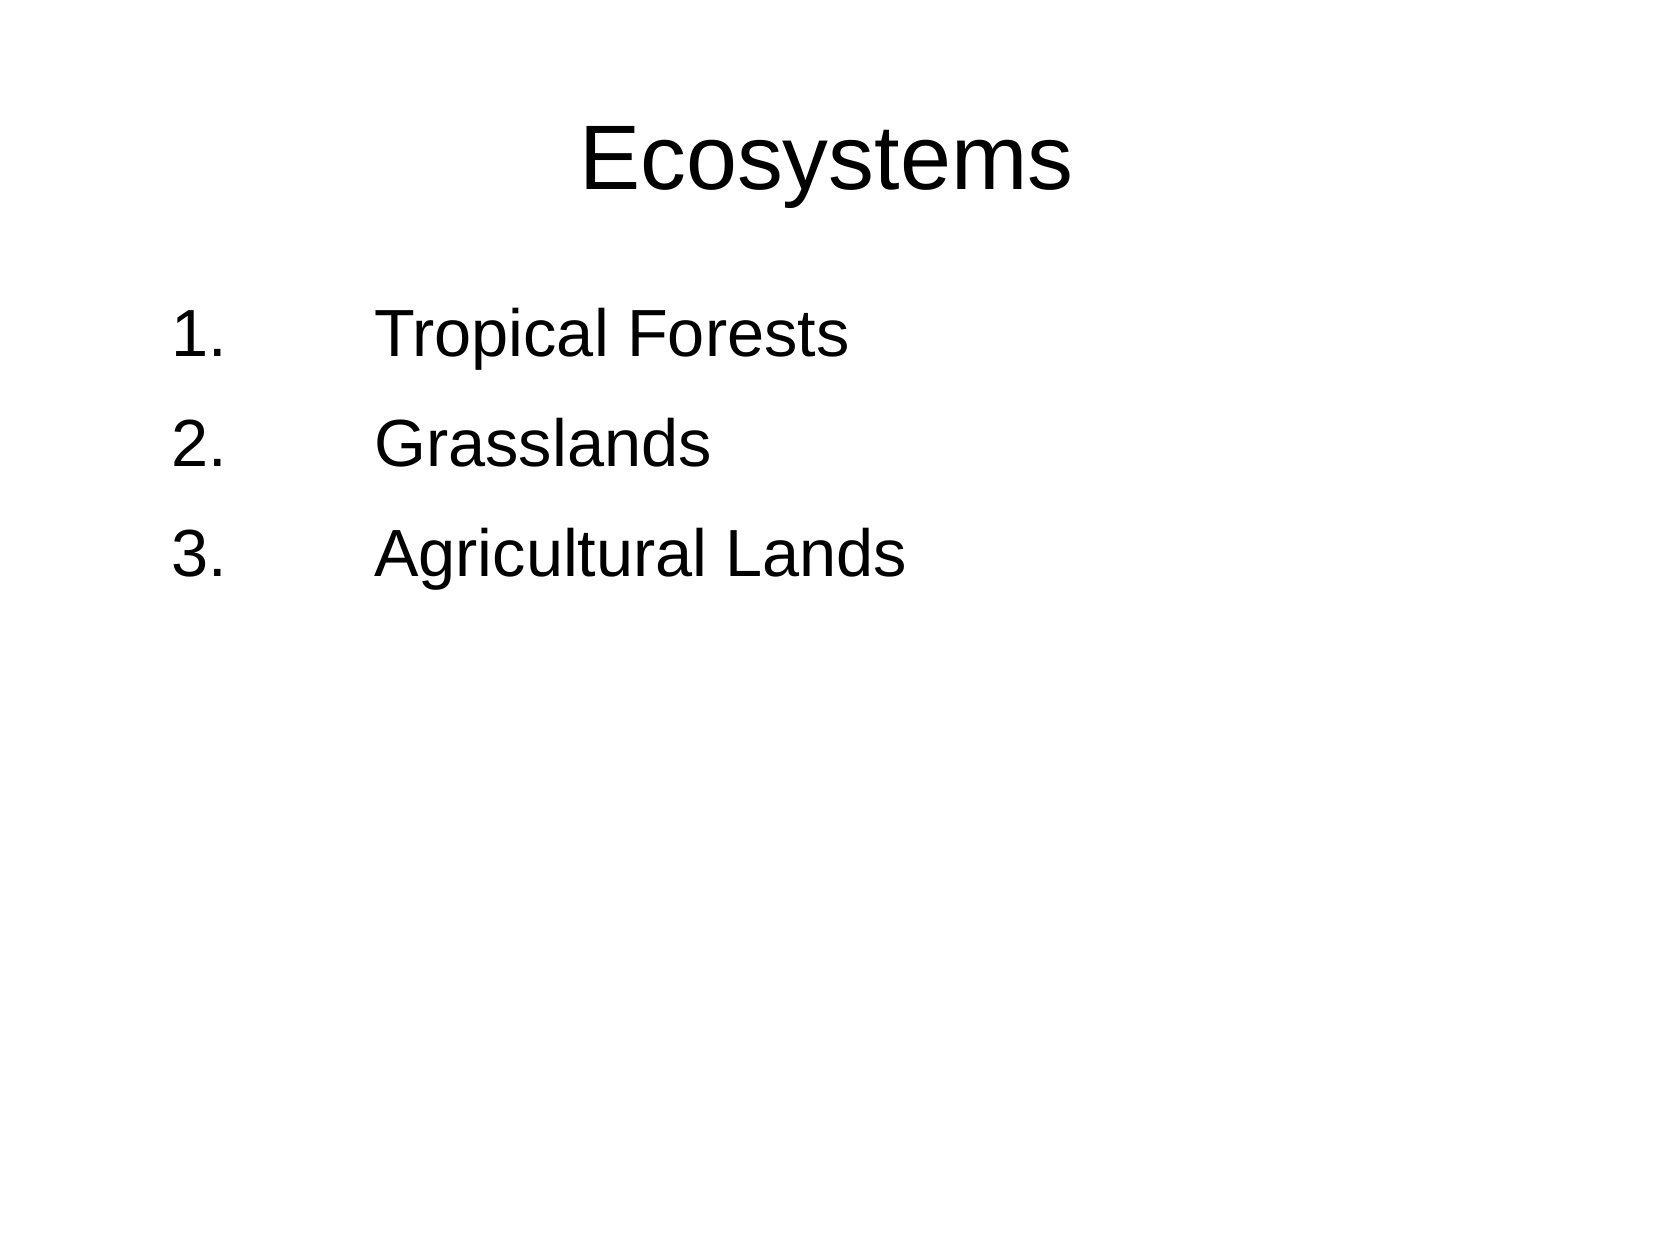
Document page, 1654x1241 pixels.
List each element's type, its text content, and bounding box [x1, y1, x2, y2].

title Ecosystems [82, 49, 1571, 257]
list 1. Tropical Forests 2. Grasslands 3. Agricultural Lands [82, 290, 1538, 1010]
